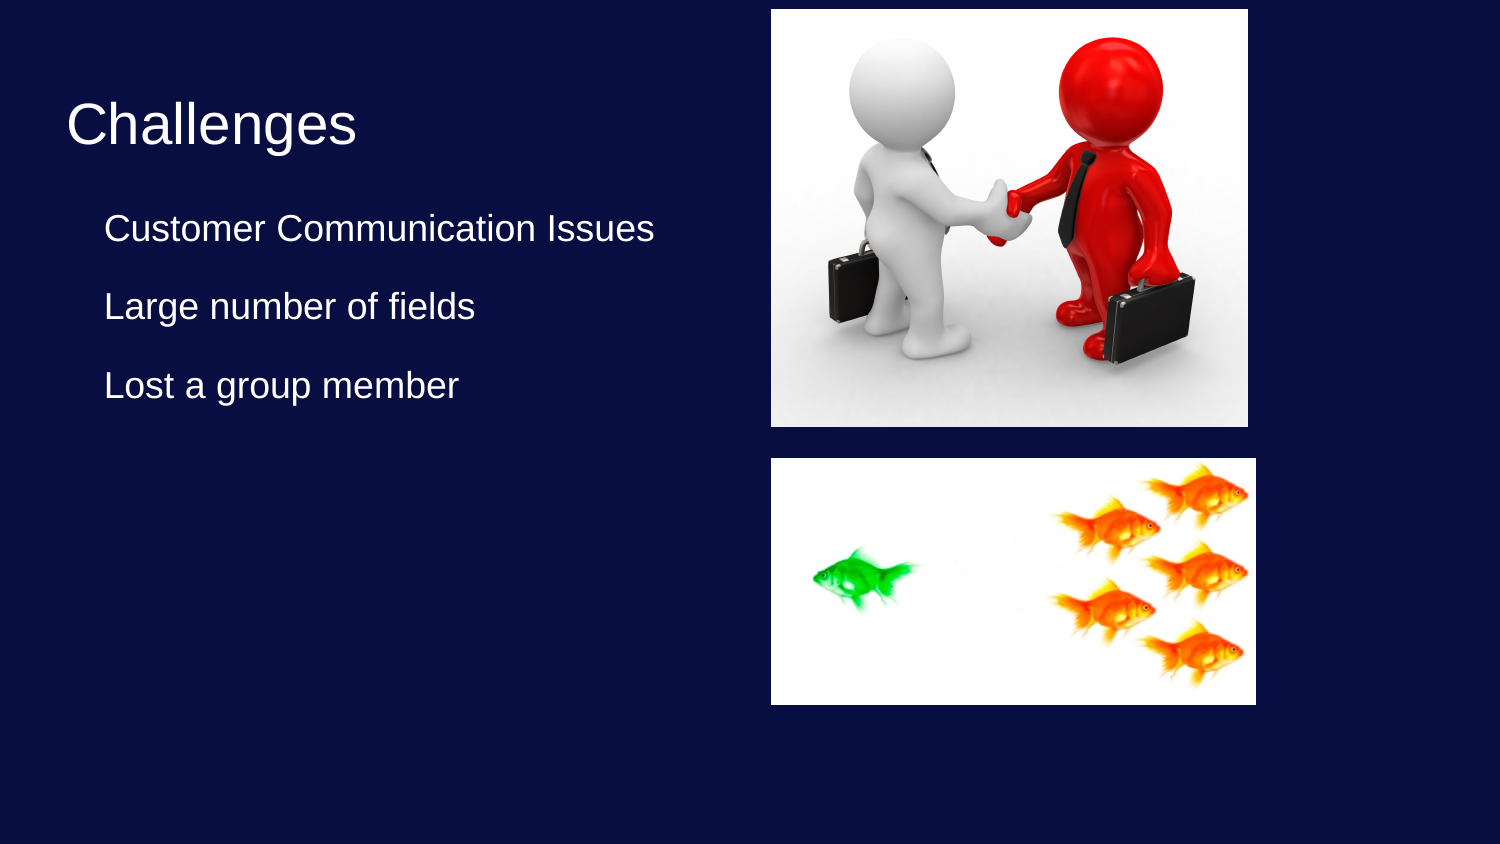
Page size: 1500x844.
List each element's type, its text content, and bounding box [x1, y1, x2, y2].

list Customer Communication Issues Large number of fields Lost a group member [51, 189, 1449, 750]
picture [771, 9, 1500, 705]
title Challenges [51, 70, 771, 165]
